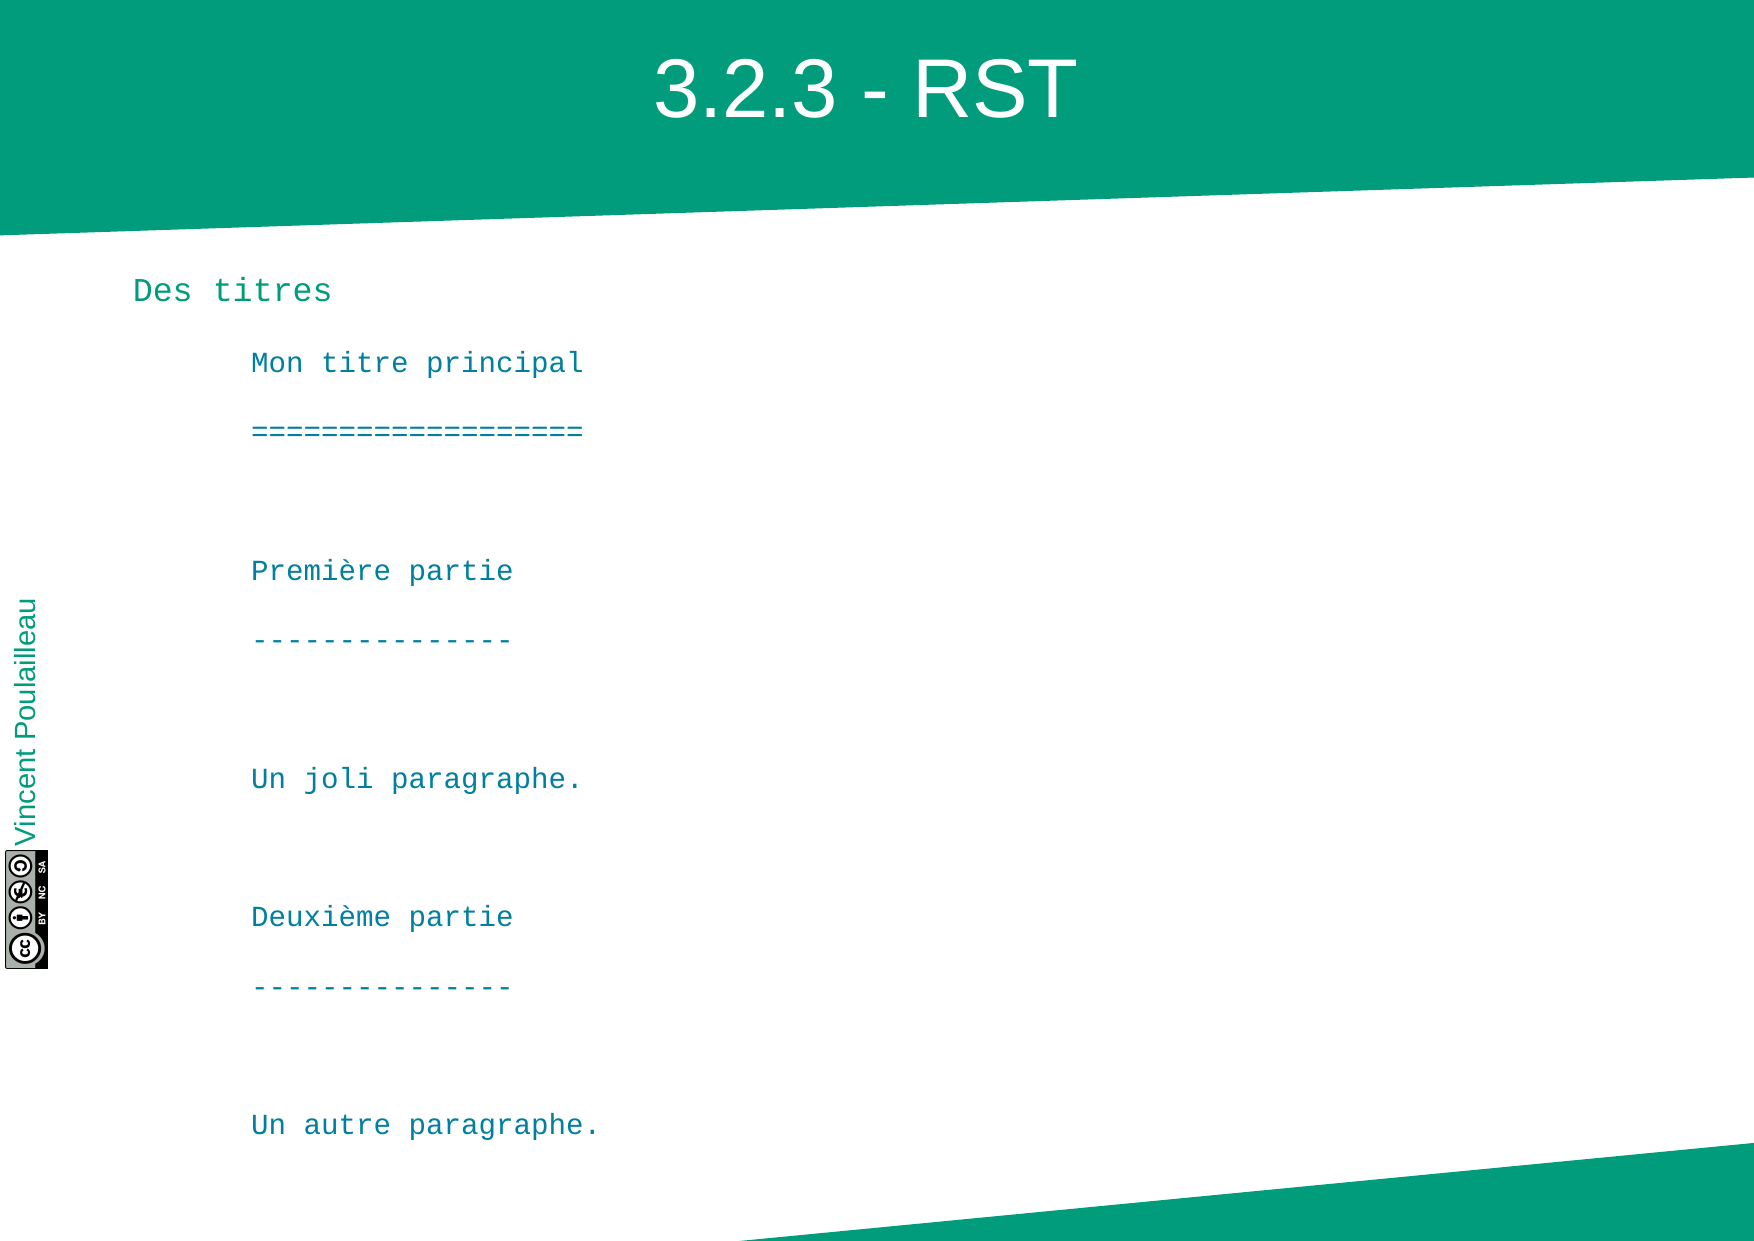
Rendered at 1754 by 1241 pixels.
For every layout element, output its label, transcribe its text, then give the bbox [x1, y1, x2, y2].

picture [5, 850, 48, 969]
text_box Des titres Mon titre principal =================== Première partie --------------- Un joli paragraphe. Deuxième partie --------------- Un autre paragraphe. [0, 178, 1754, 1241]
text_box © 2019 Vincent Poulailleau [1, 448, 61, 1099]
text_box 3.2.3 - RST [0, 0, 1754, 178]
